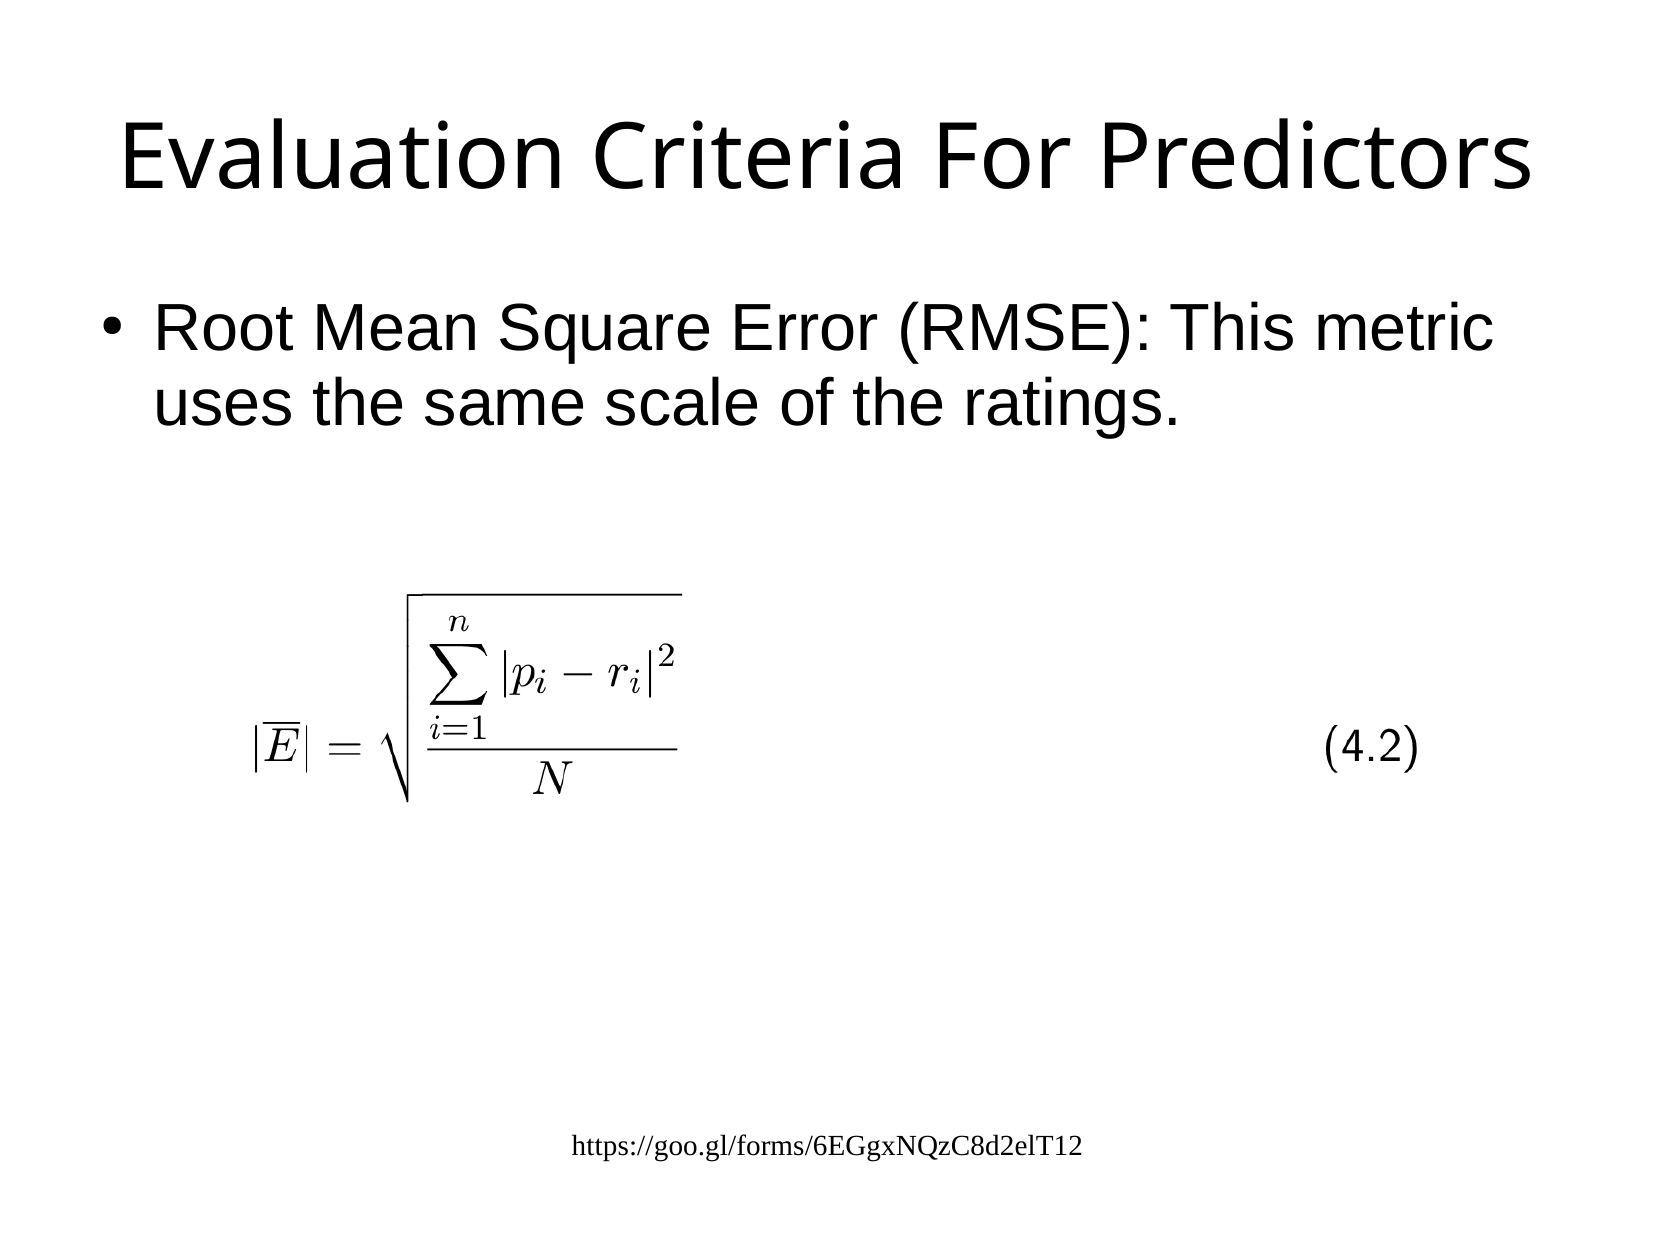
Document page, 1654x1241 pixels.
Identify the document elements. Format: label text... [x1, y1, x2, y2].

picture [193, 526, 1460, 831]
title Evaluation Criteria For Predictors [82, 49, 1571, 257]
list Root Mean Square Error (RMSE): This metric uses the same scale of the ratings. [82, 290, 1571, 496]
